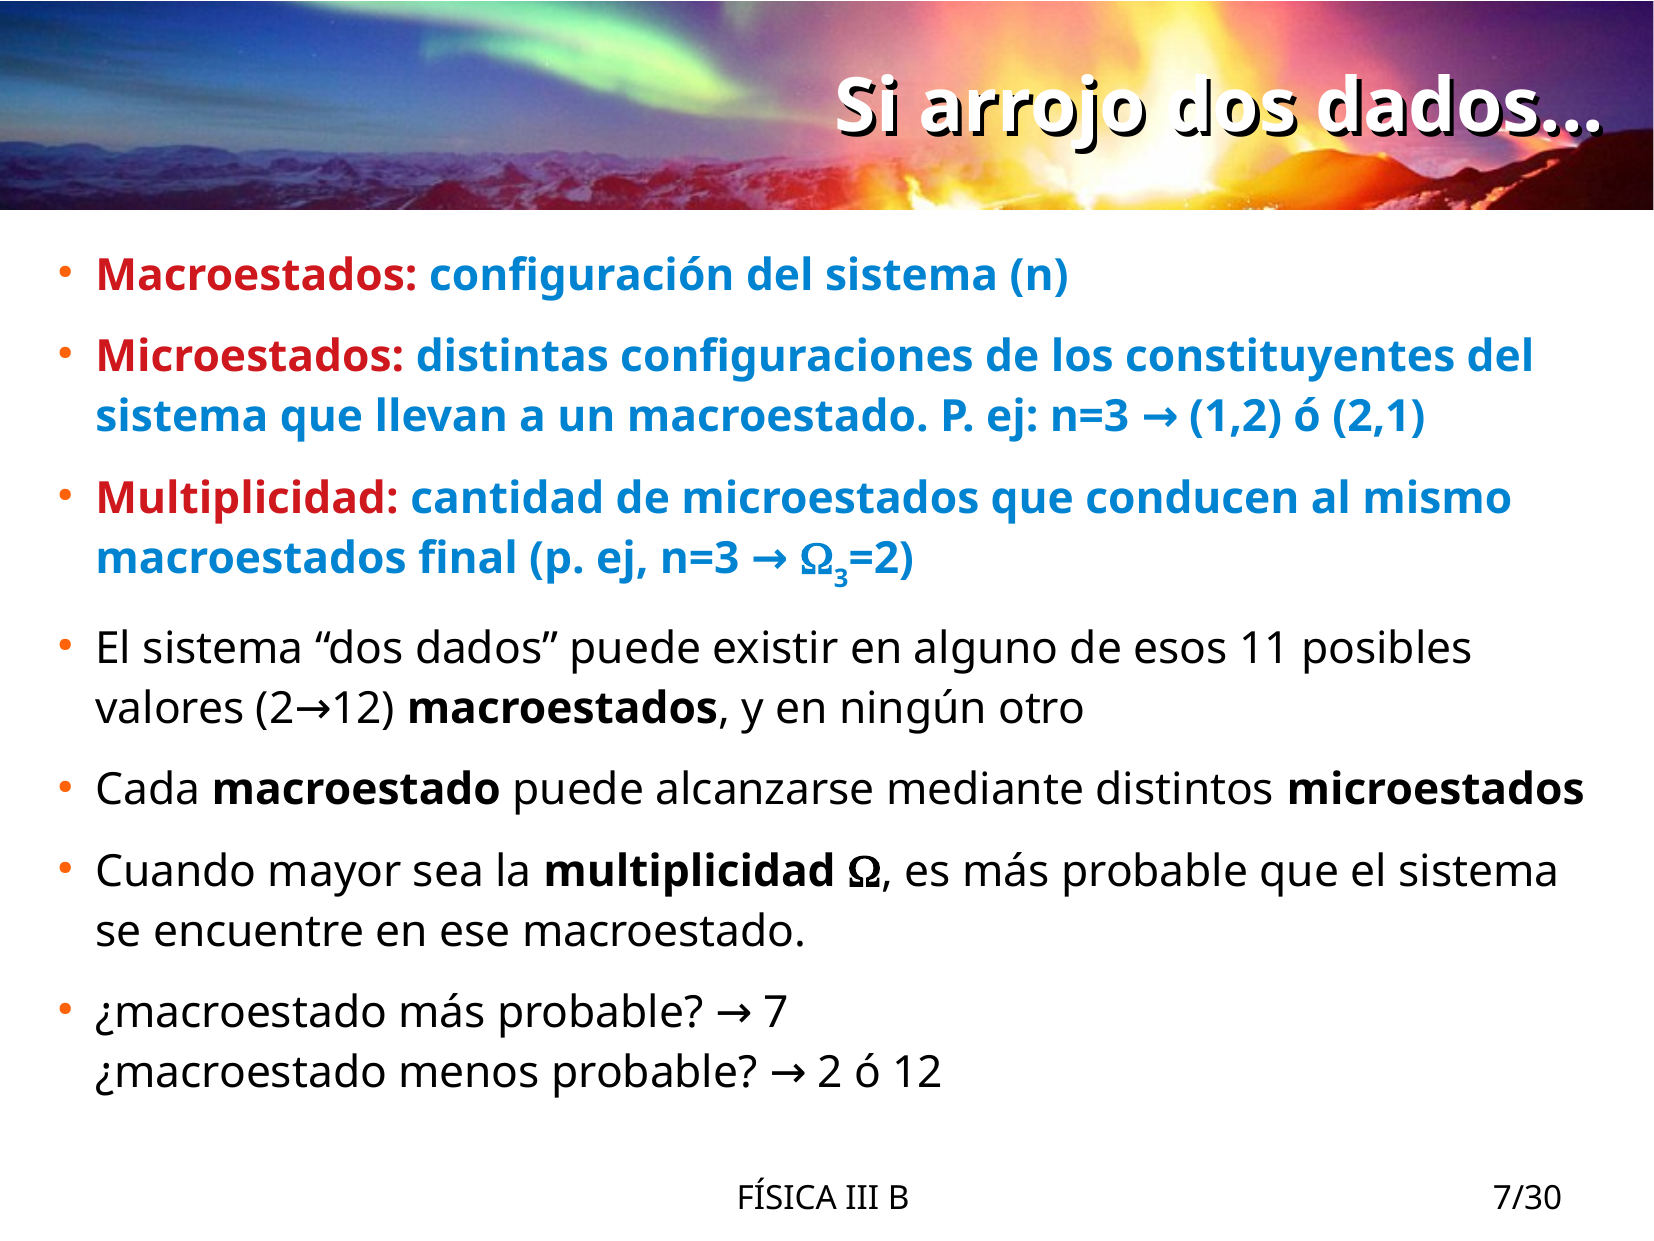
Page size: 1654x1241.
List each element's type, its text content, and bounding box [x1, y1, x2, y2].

picture [0, 1, 1654, 210]
list Macroestados: configuración del sistema (n) Microestados: distintas configuraciones de los constituyentes del sistema que llevan a un macroestado. P. ej: n=3 → (1,2) ó (2,1) Multiplicidad: cantidad de microestados que conducen al mismo macroestados final (p. ej, n=3 → W3=2) El sistema “dos dados” puede existir en alguno de esos 11 posibles valores (2→12) macroestados, y en ningún otro Cada macroestado puede alcanzarse mediante distintos microestados Cuando mayor sea la multiplicidad W, es más probable que el sistema se encuentre en ese macroestado. ¿macroestado más probable? → 7 ¿macroestado menos probable? → 2 ó 12 [45, 243, 1606, 1144]
title Si arrojo dos dados... [45, 15, 1606, 191]
